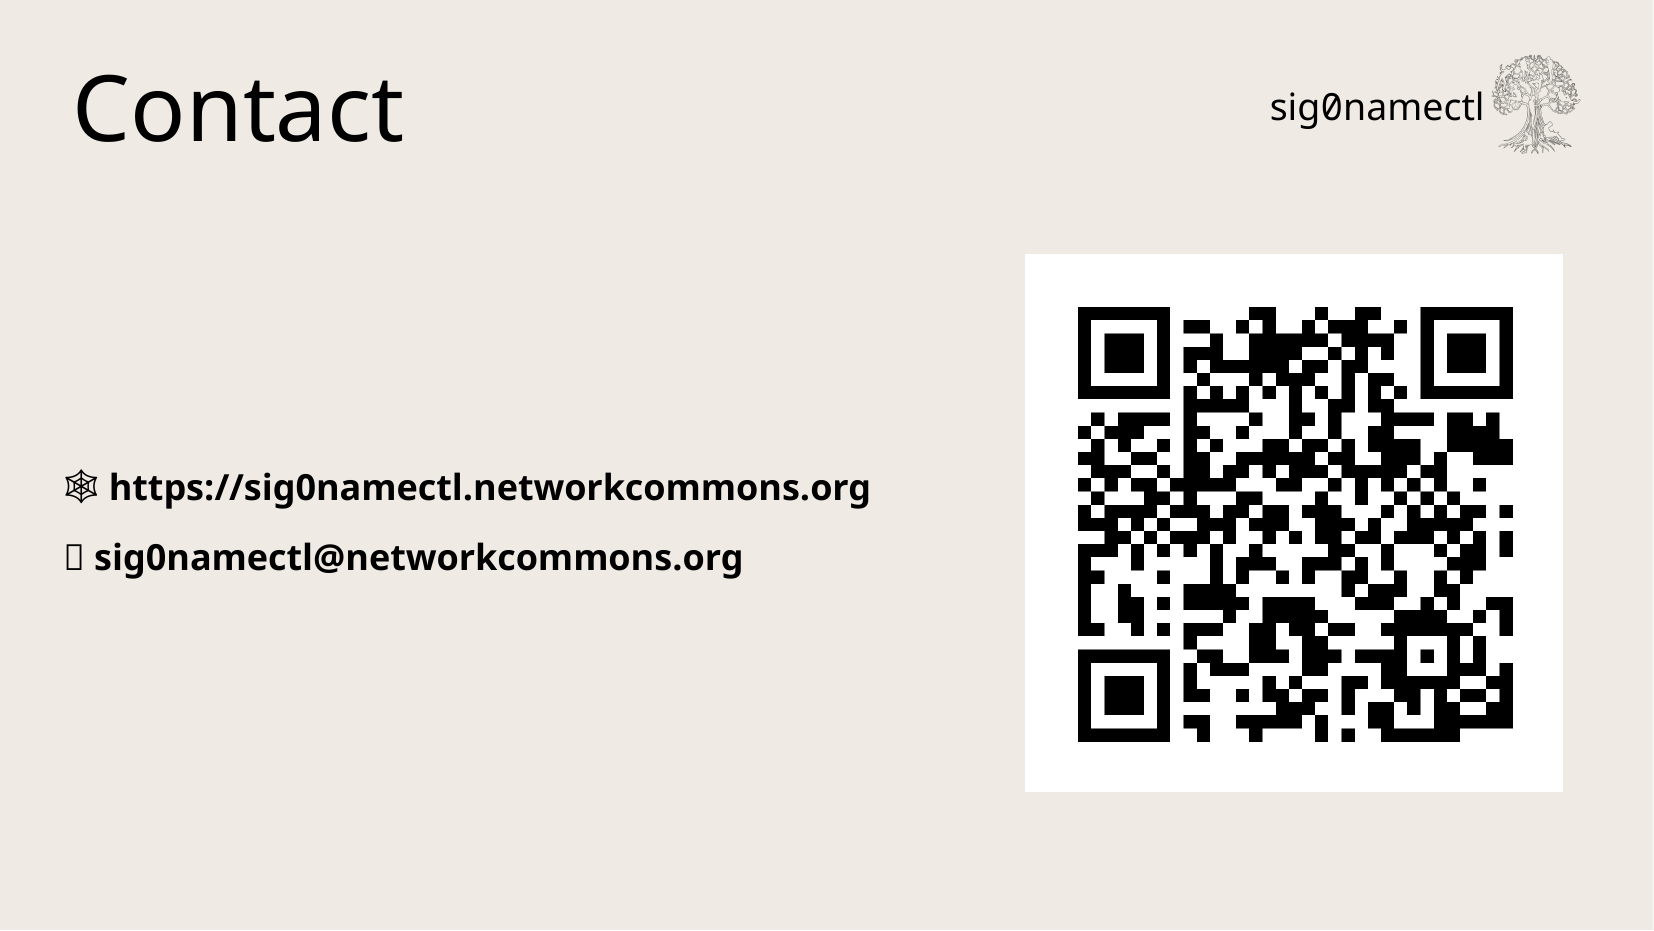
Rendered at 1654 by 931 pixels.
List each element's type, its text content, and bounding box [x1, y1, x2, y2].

list 🕸 https://sig0namectl.networkcommons.org 📧 sig0namectl@networkcommons.org [63, 461, 1012, 584]
picture [1025, 254, 1563, 792]
title sig0namectl [1269, 56, 1485, 156]
picture [1489, 47, 1582, 160]
title Contact [72, 46, 1562, 166]
